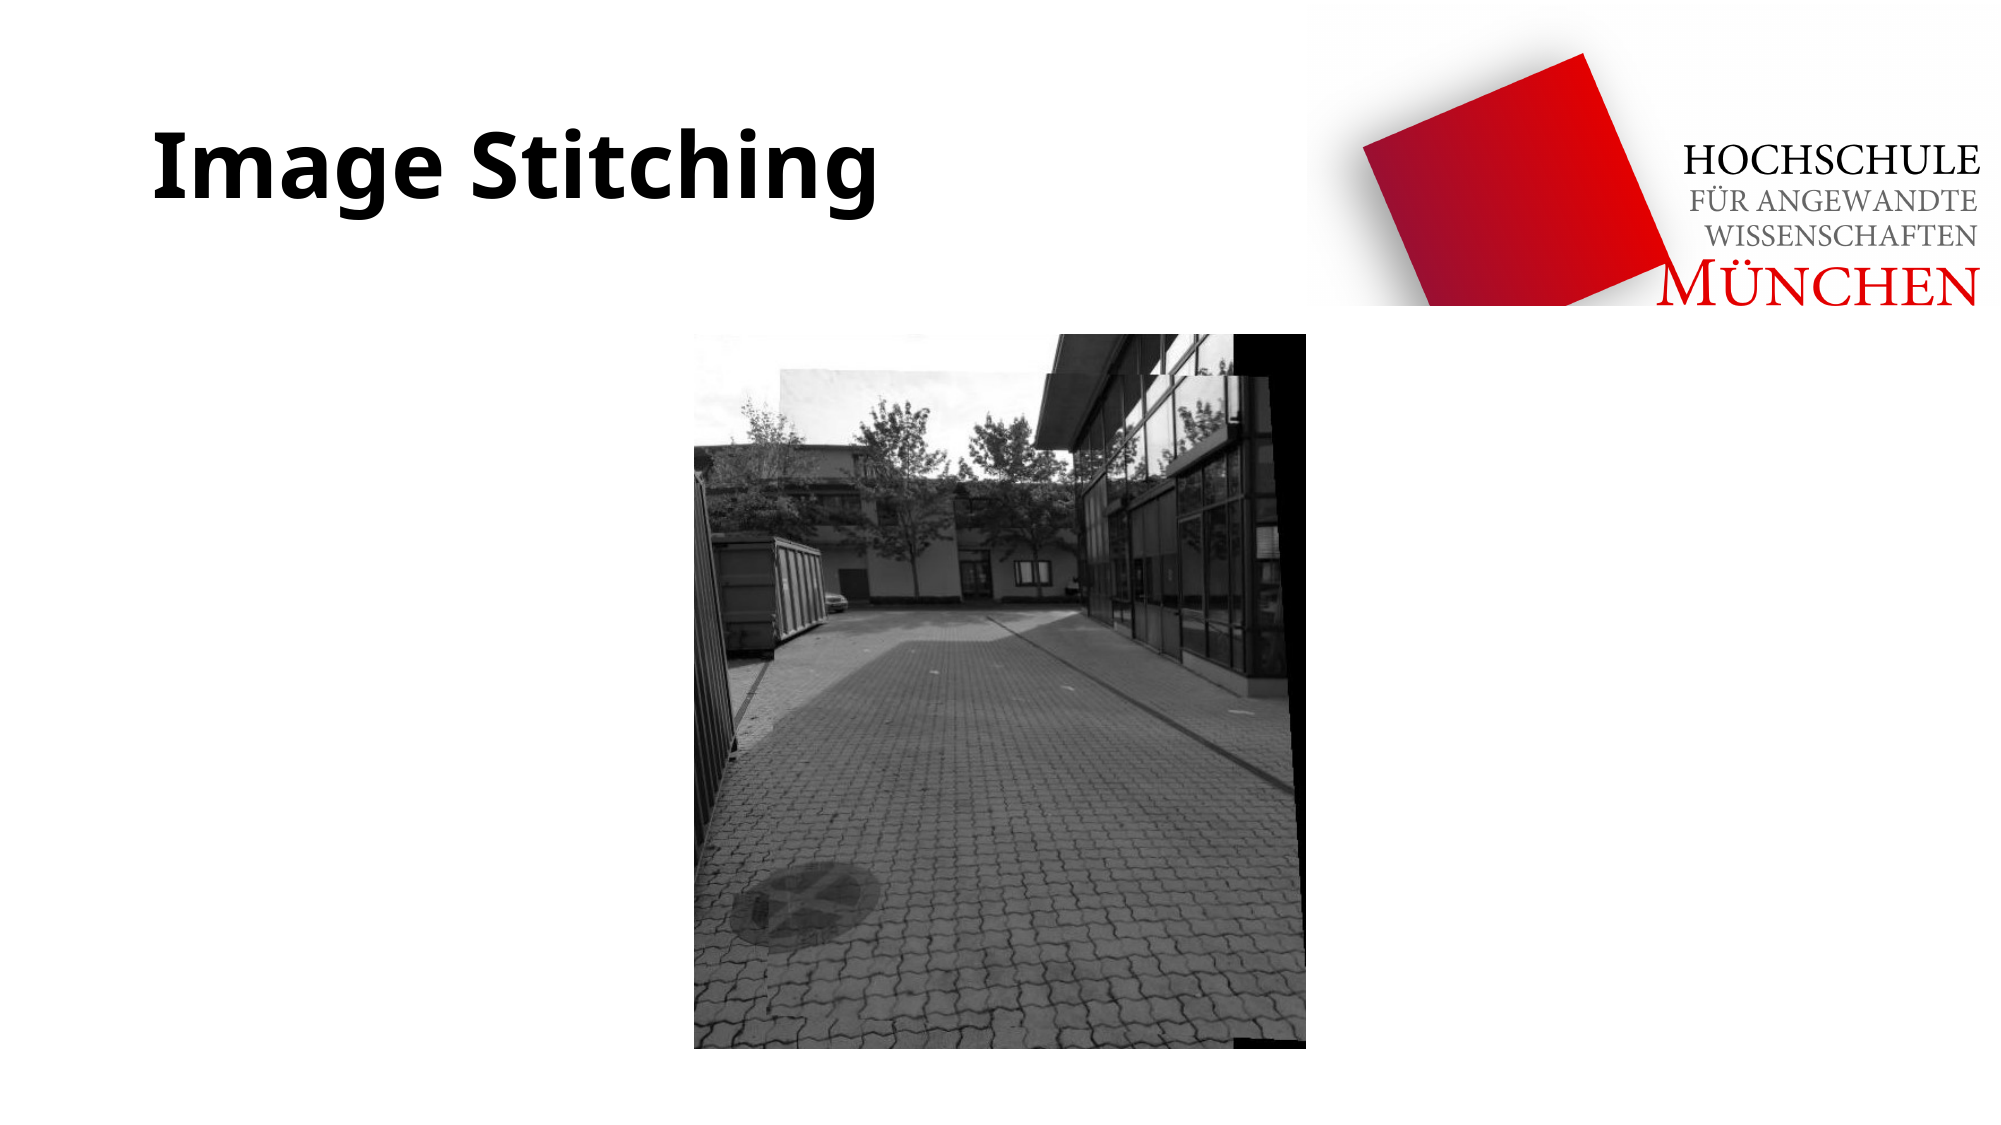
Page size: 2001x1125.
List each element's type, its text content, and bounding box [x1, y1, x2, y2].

title Image Stitching [137, 59, 1863, 278]
picture [694, 335, 1306, 1049]
